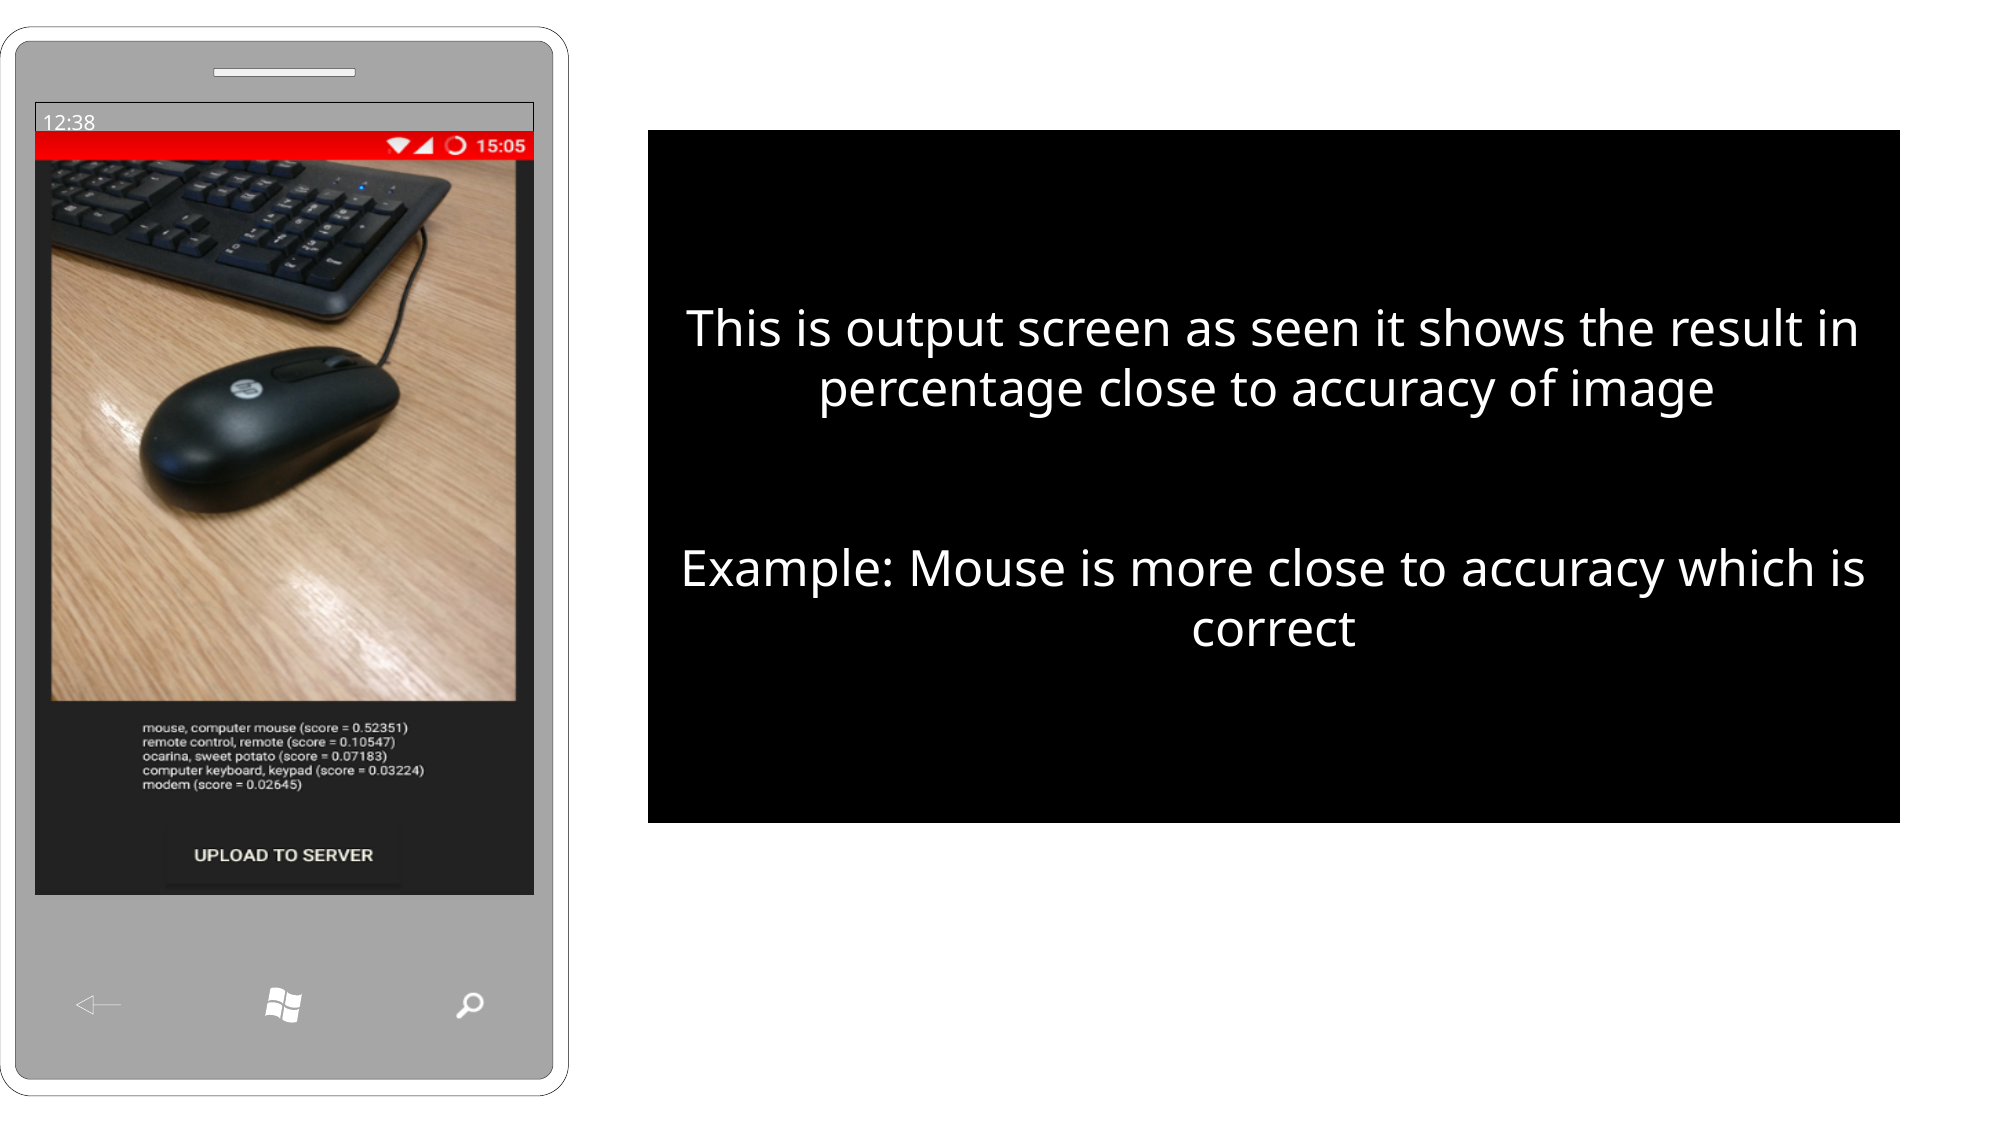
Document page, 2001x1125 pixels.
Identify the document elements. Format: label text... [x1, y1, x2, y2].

text_box [0, 26, 569, 1096]
picture [439, 976, 500, 1034]
text_box 12:38 [35, 102, 534, 131]
text_box This is output screen as seen it shows the result in percentage close to accuracy of image Example: Mouse is more close to accuracy which is correct [649, 131, 1899, 822]
picture [35, 131, 534, 895]
